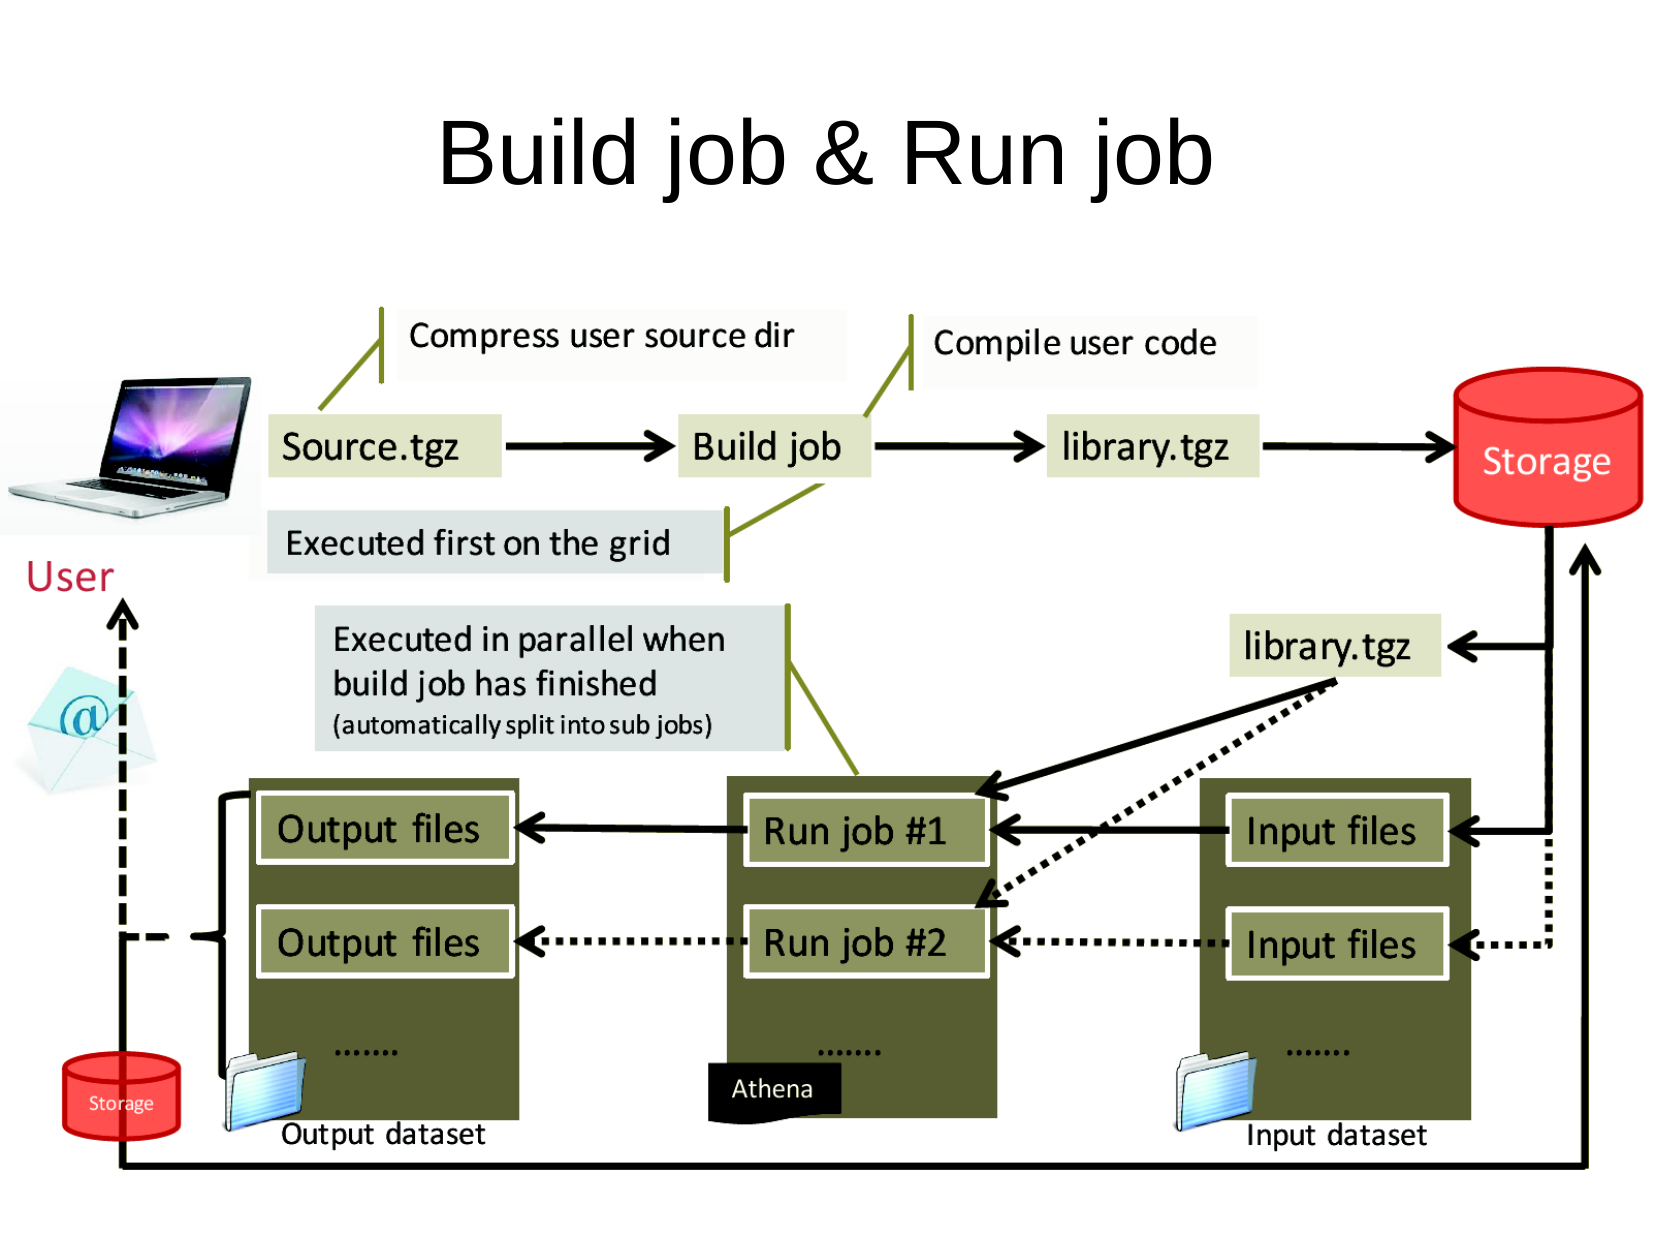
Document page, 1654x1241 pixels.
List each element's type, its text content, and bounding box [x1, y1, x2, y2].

title Build job & Run job [82, 49, 1571, 257]
picture [0, 284, 1654, 1174]
